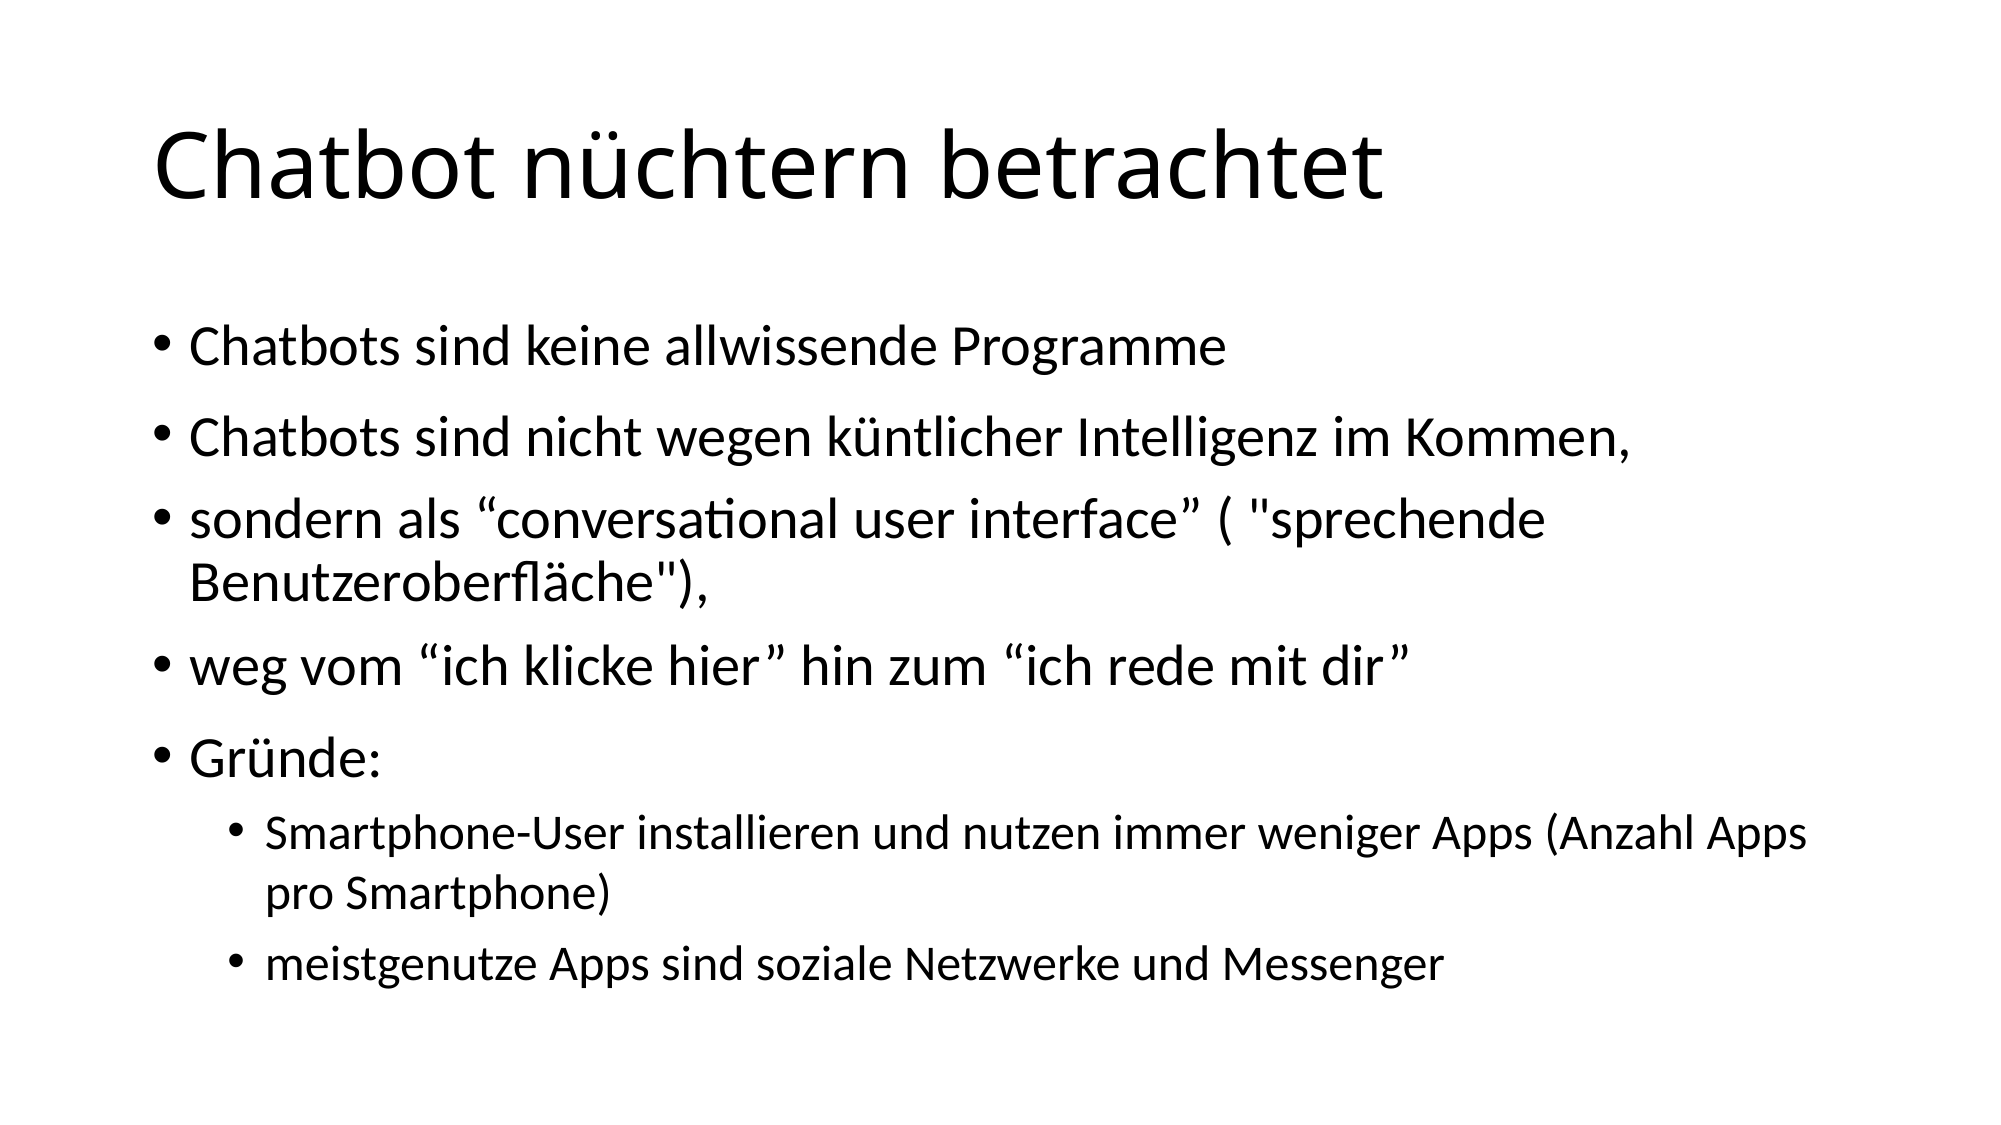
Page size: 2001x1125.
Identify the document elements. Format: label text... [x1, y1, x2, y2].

list Chatbots sind keine allwissende Programme Chatbots sind nicht wegen küntlicher Intelligenz im Kommen, sondern als “conversational user interface” ( "sprechende Benutzeroberfläche"), weg vom “ich klicke hier” hin zum “ich rede mit dir” Gründe: Smartphone-User installieren und nutzen immer weniger Apps (Anzahl Apps pro Smartphone) meistgenutze Apps sind soziale Netzwerke und Messenger [137, 299, 1863, 1014]
title Chatbot nüchtern betrachtet [137, 59, 1863, 278]
